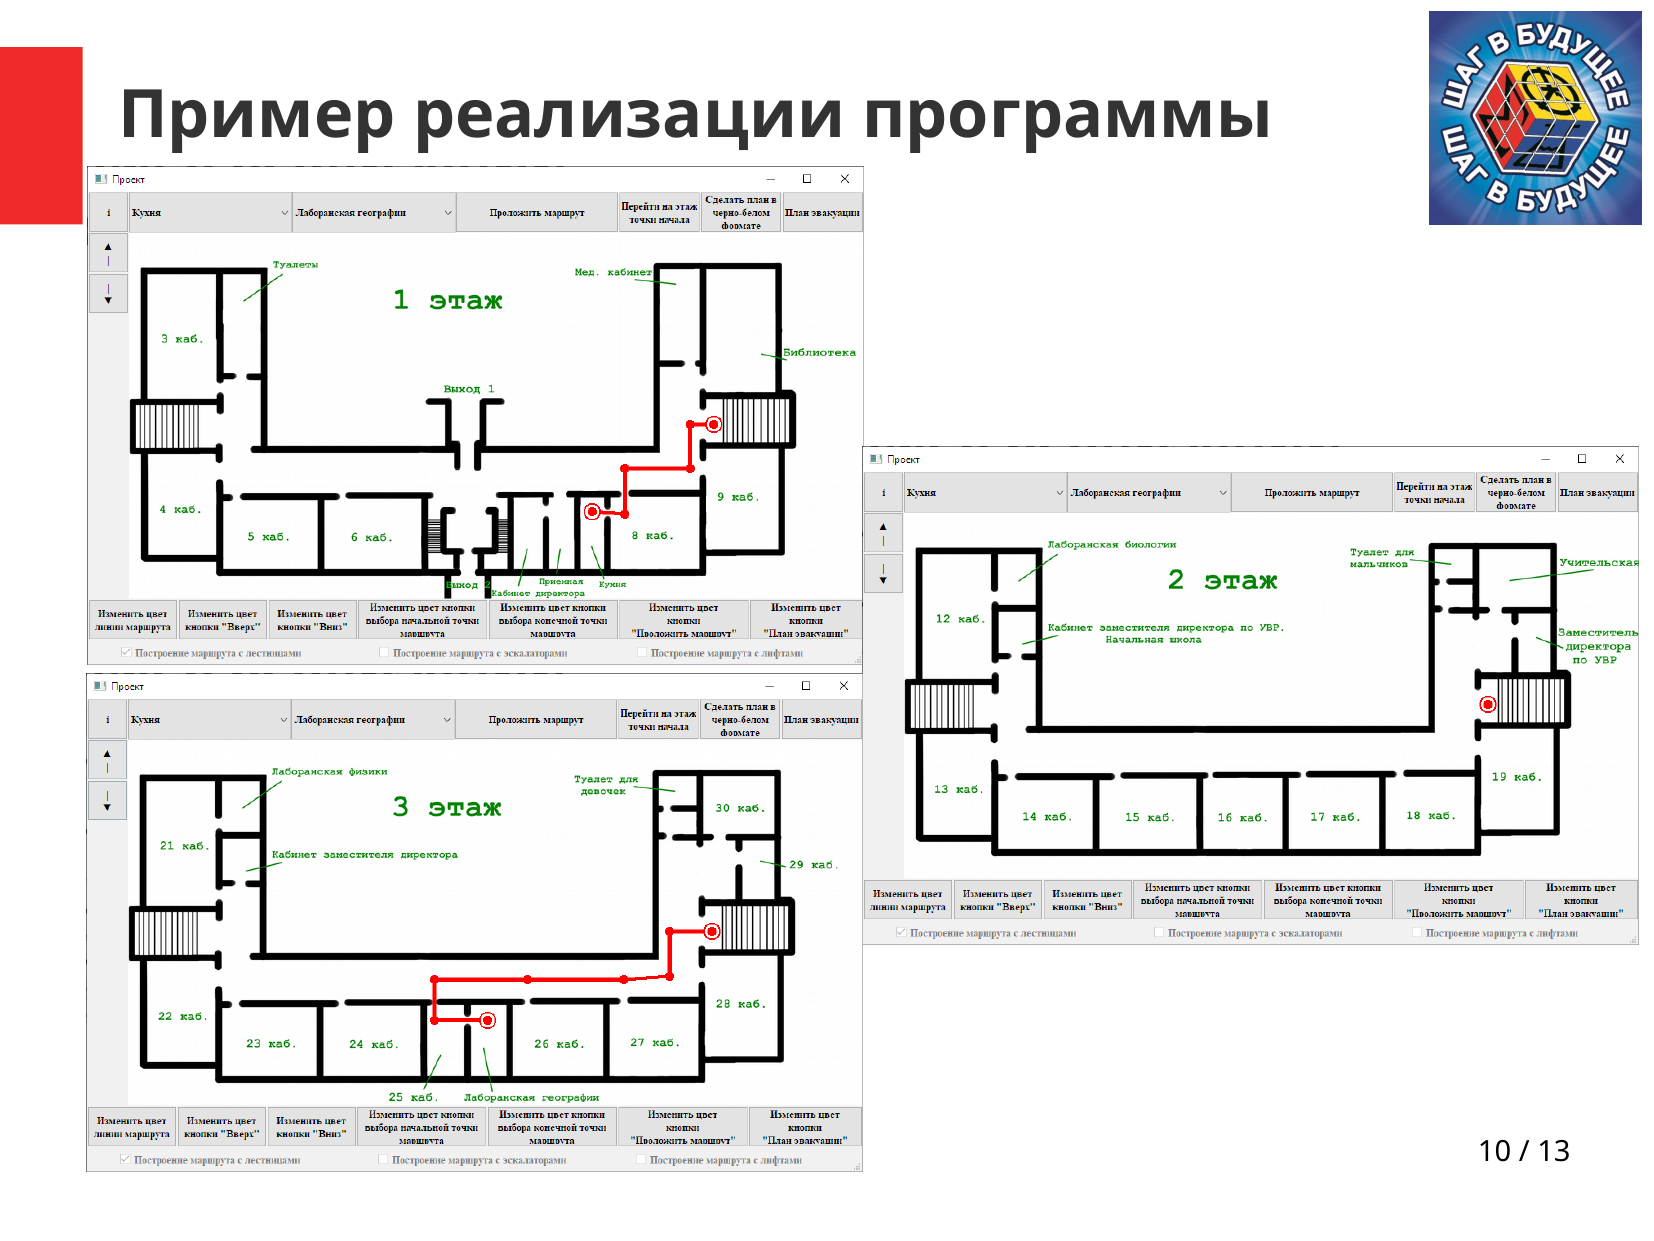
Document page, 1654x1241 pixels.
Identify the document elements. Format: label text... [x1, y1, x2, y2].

title Пример реализации программы [118, 0, 1571, 237]
picture [86, 166, 1639, 1172]
picture [1429, 11, 1642, 225]
